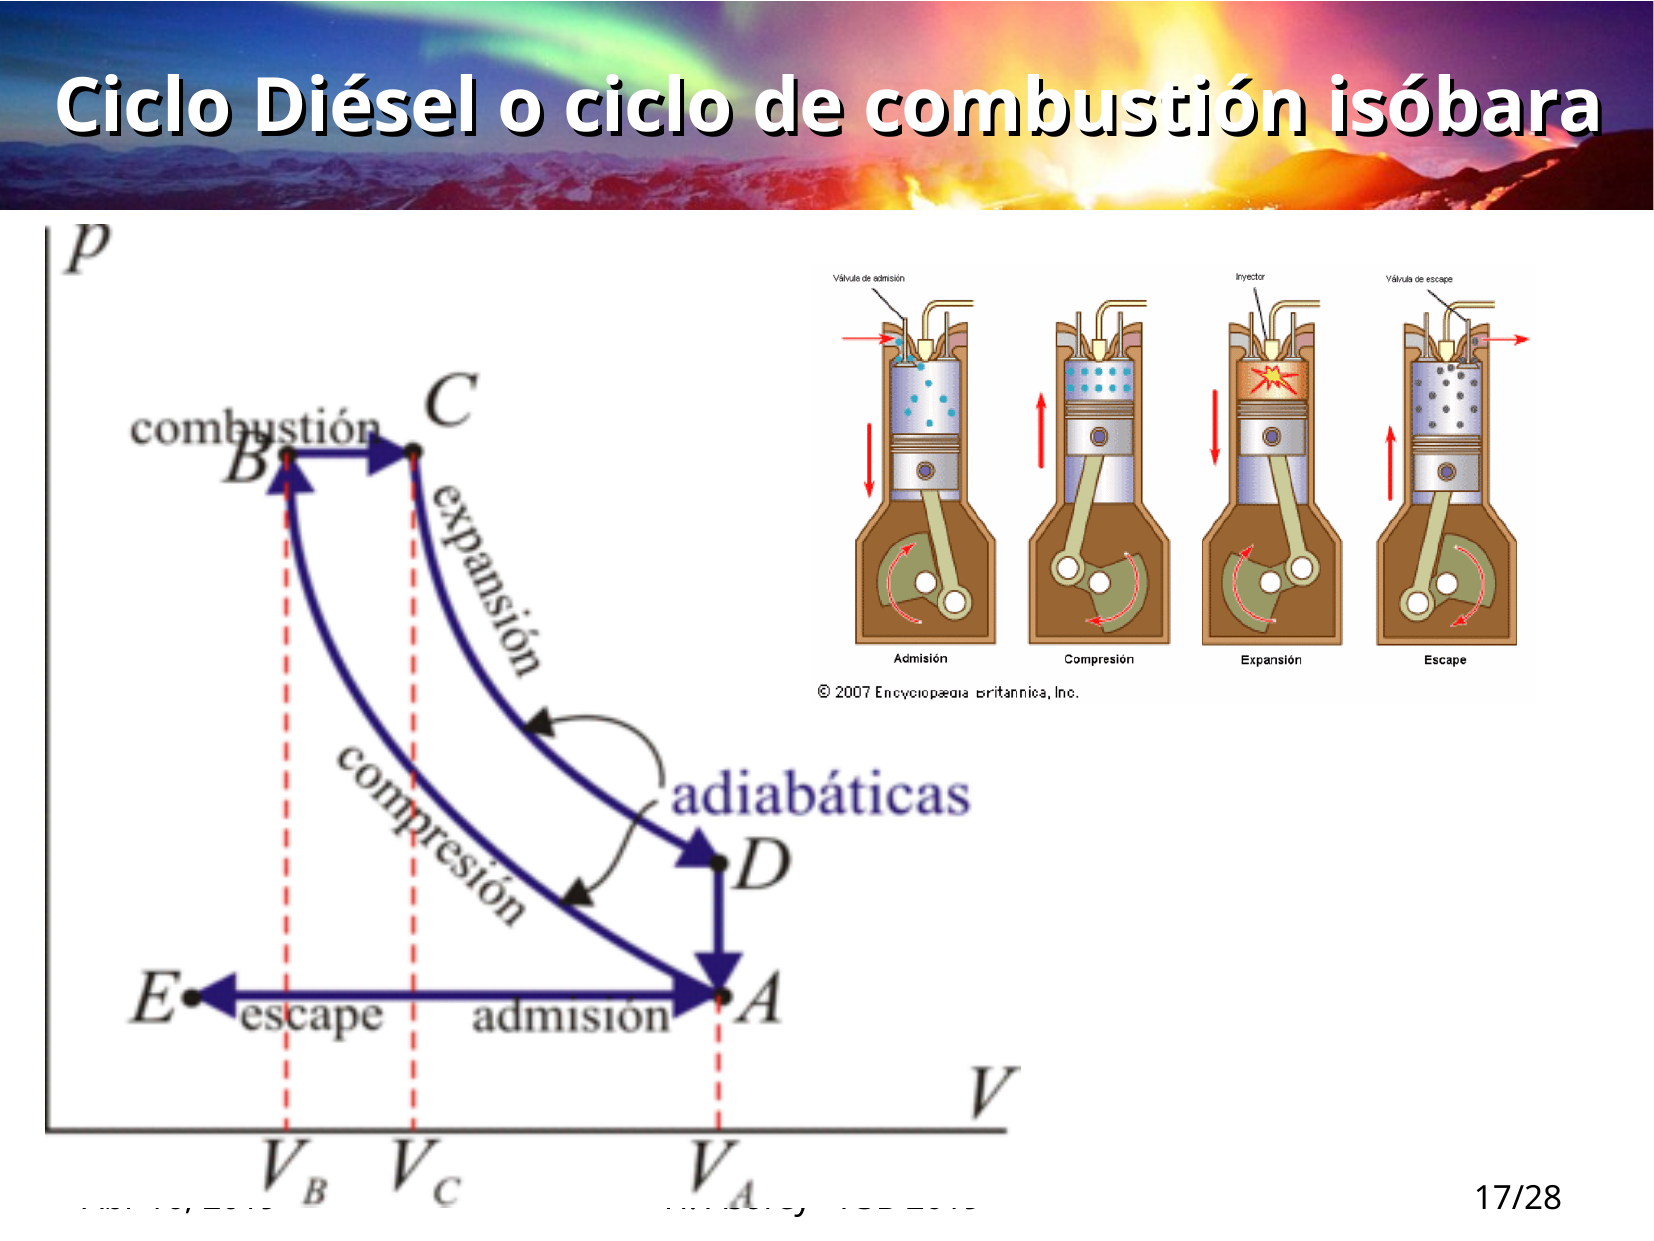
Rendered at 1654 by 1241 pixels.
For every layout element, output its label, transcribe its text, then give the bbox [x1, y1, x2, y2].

picture [0, 1, 1654, 210]
title Ciclo Diésel o ciclo de combustión isóbara [45, 15, 1606, 191]
picture [45, 224, 1536, 1208]
